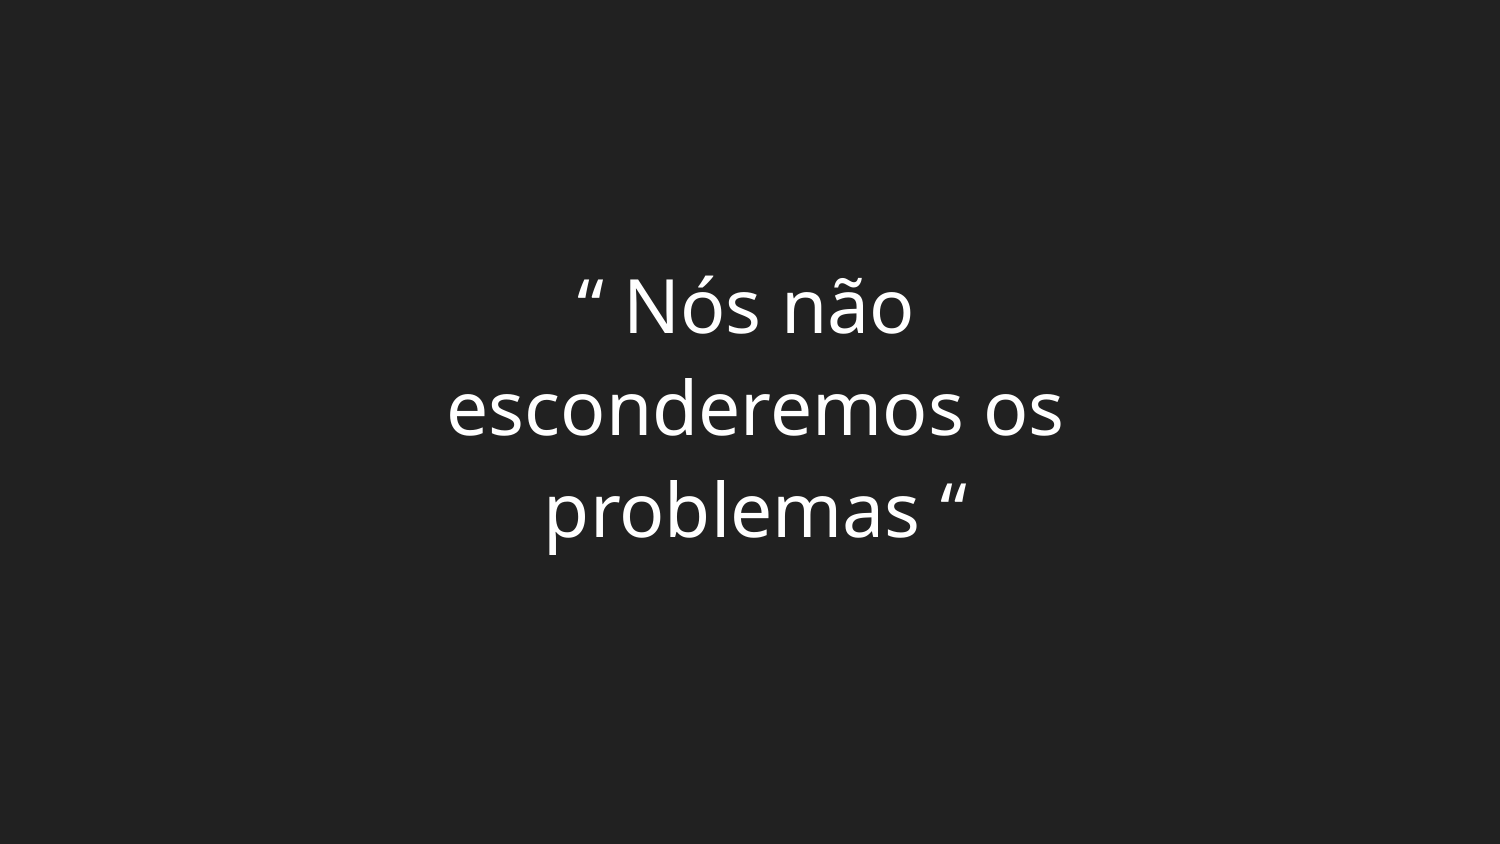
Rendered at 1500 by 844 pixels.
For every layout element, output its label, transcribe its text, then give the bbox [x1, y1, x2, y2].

title “ Nós não esconderemos os problemas “ [295, 188, 1217, 624]
